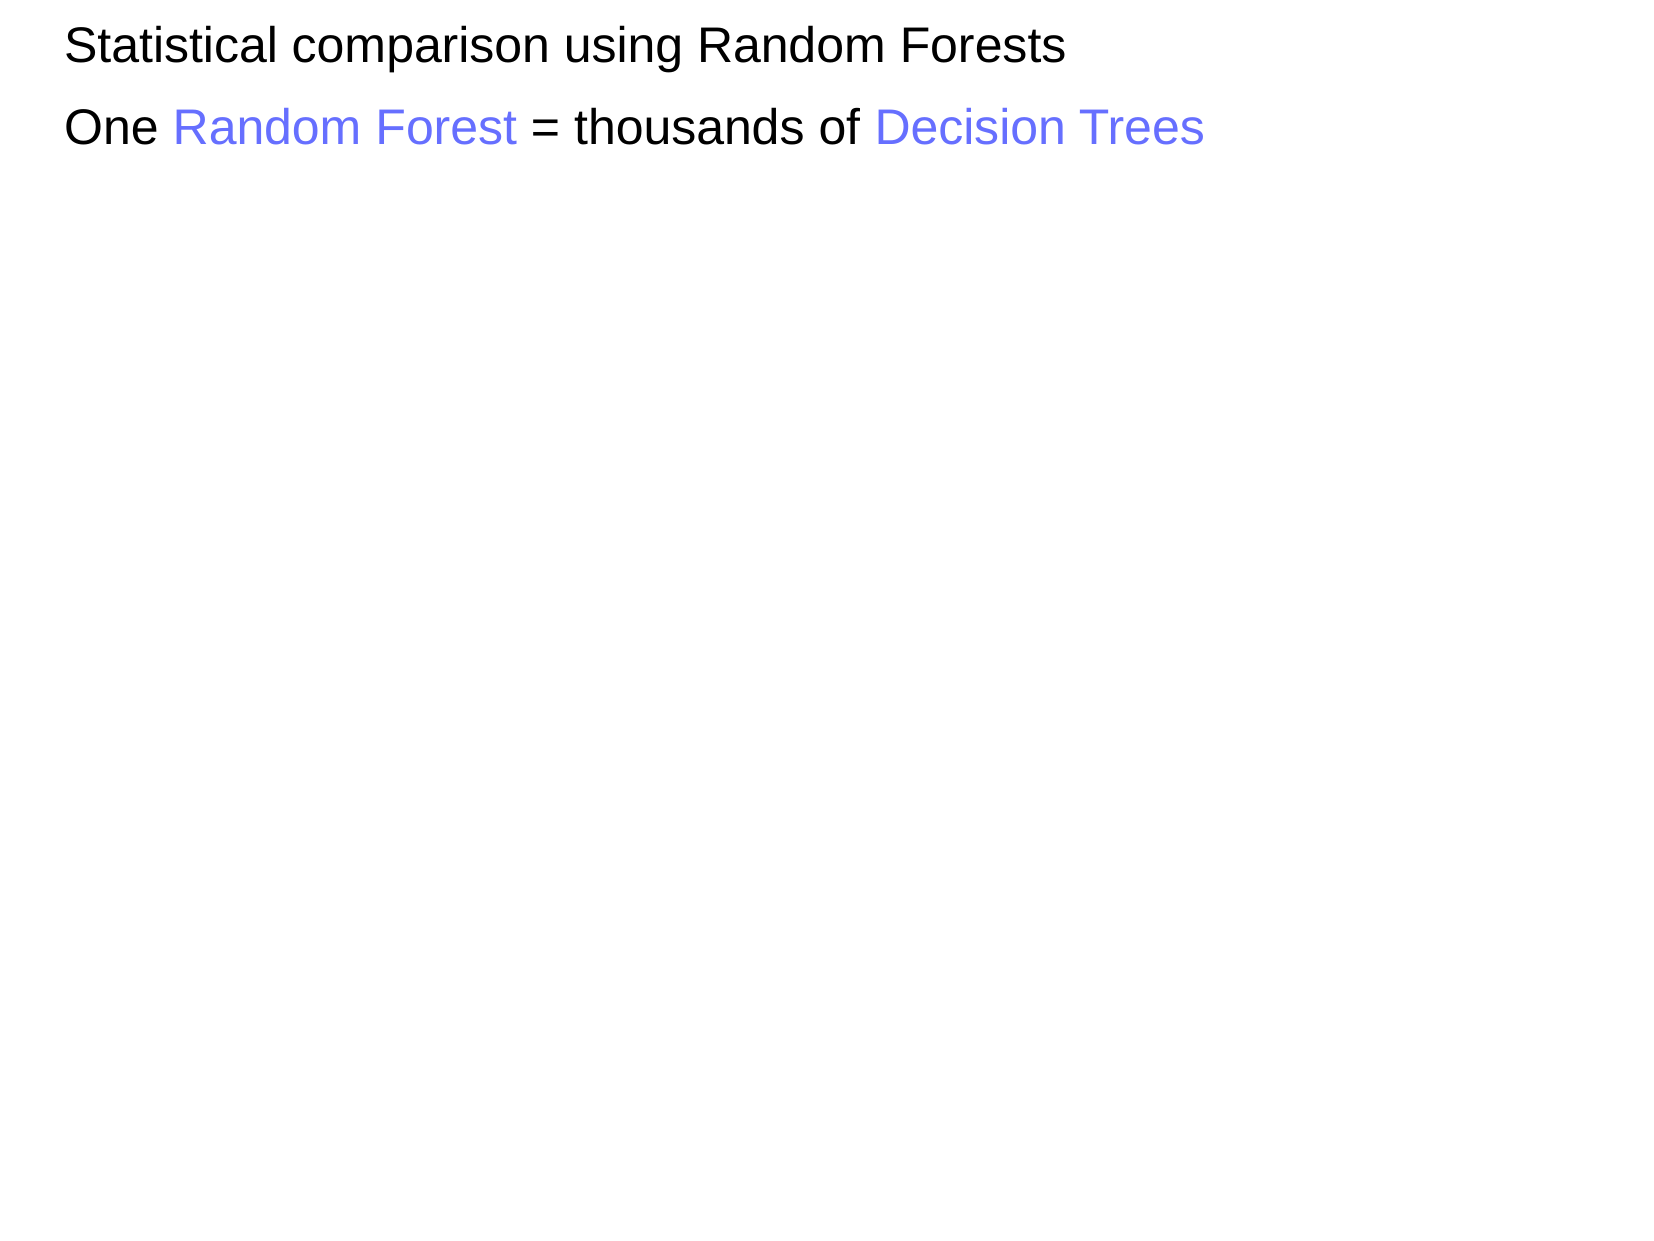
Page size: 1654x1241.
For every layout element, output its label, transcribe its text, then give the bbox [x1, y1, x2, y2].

text_box Statistical comparison using Random Forests [49, 9, 1628, 91]
text_box One Random Forest = thousands of Decision Trees [49, 91, 1628, 191]
